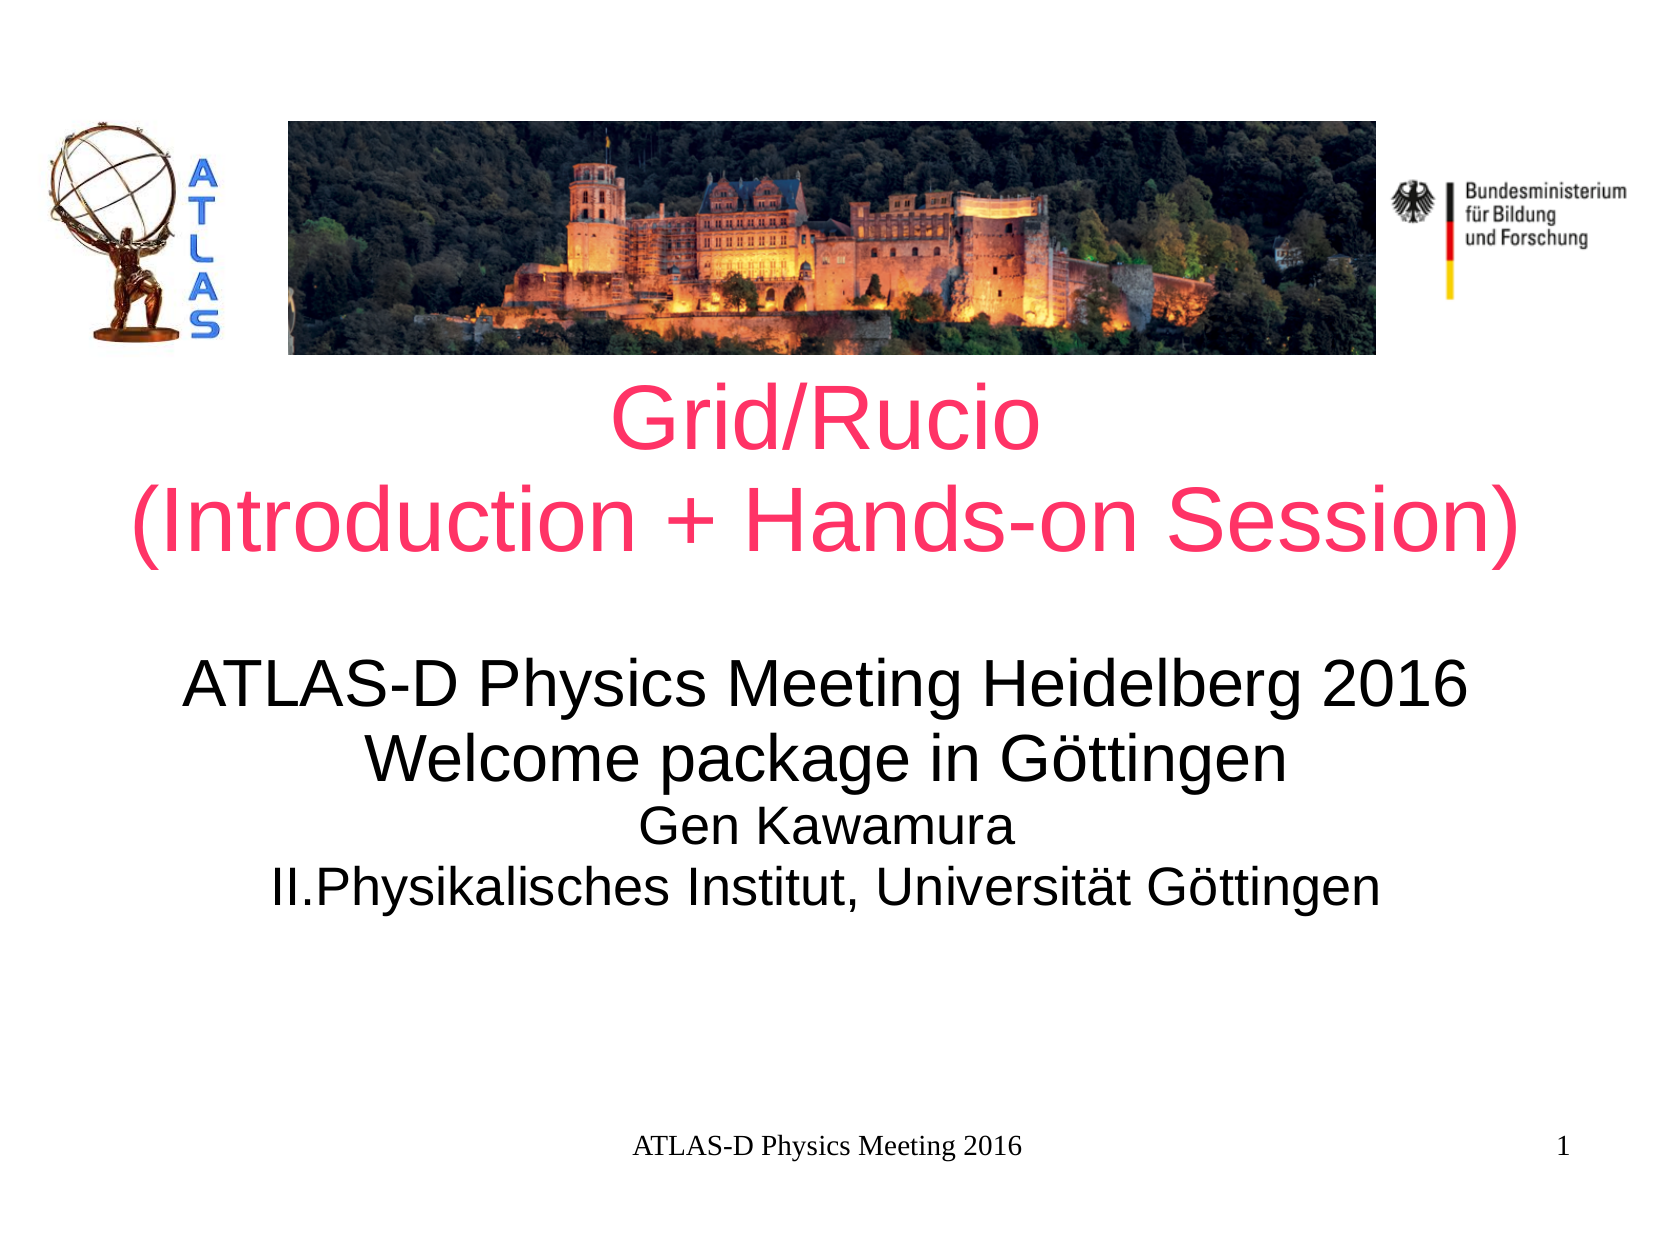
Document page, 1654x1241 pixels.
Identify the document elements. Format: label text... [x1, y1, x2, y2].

subtitle Grid/Rucio (Introduction + Hands-on Session) ATLAS-D Physics Meeting Heidelberg 2016 Welcome package in Göttingen Gen Kawamura II.Physikalisches Institut, Universität Göttingen [82, 161, 1571, 1122]
picture [22, 104, 238, 364]
picture [1387, 174, 1641, 310]
picture [288, 121, 1376, 355]
